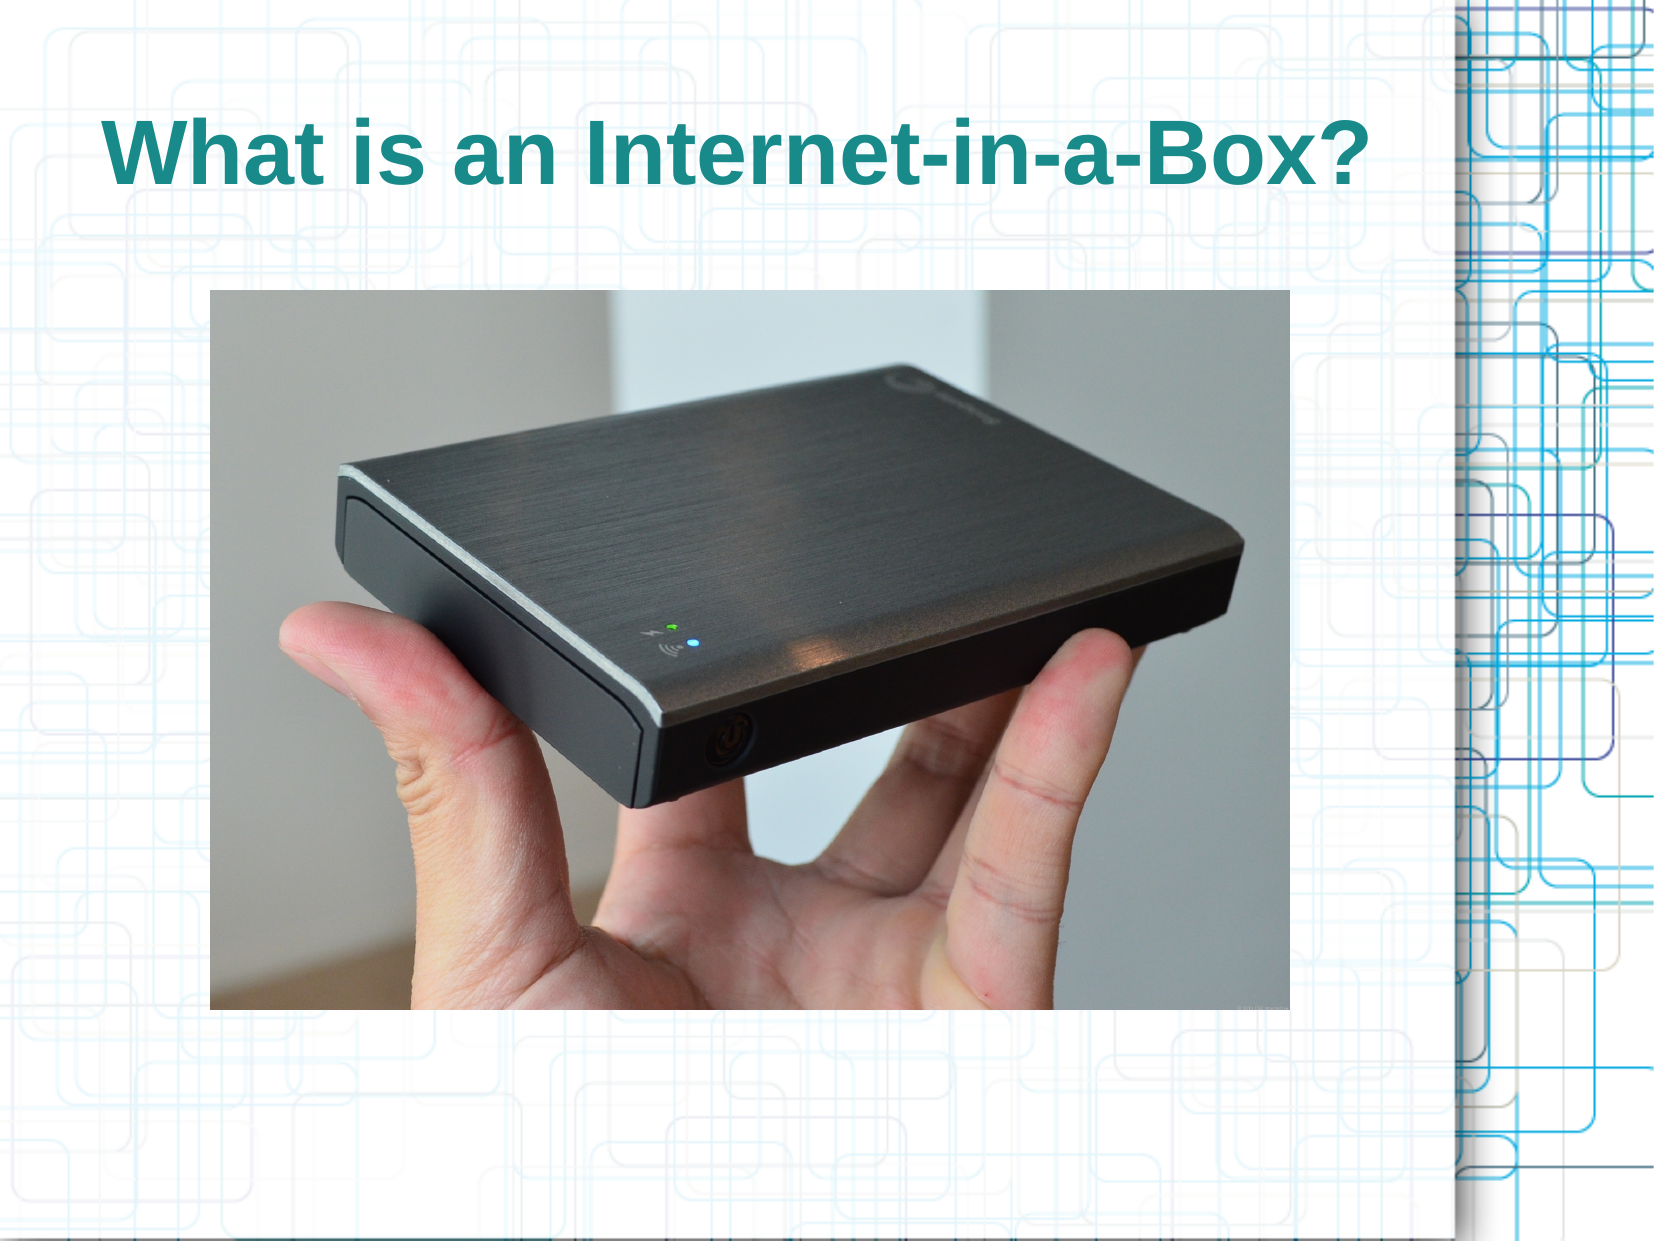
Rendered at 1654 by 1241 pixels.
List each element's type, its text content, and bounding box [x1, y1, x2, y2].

picture [0, 0, 1654, 1241]
title What is an Internet-in-a-Box? [59, 49, 1418, 257]
